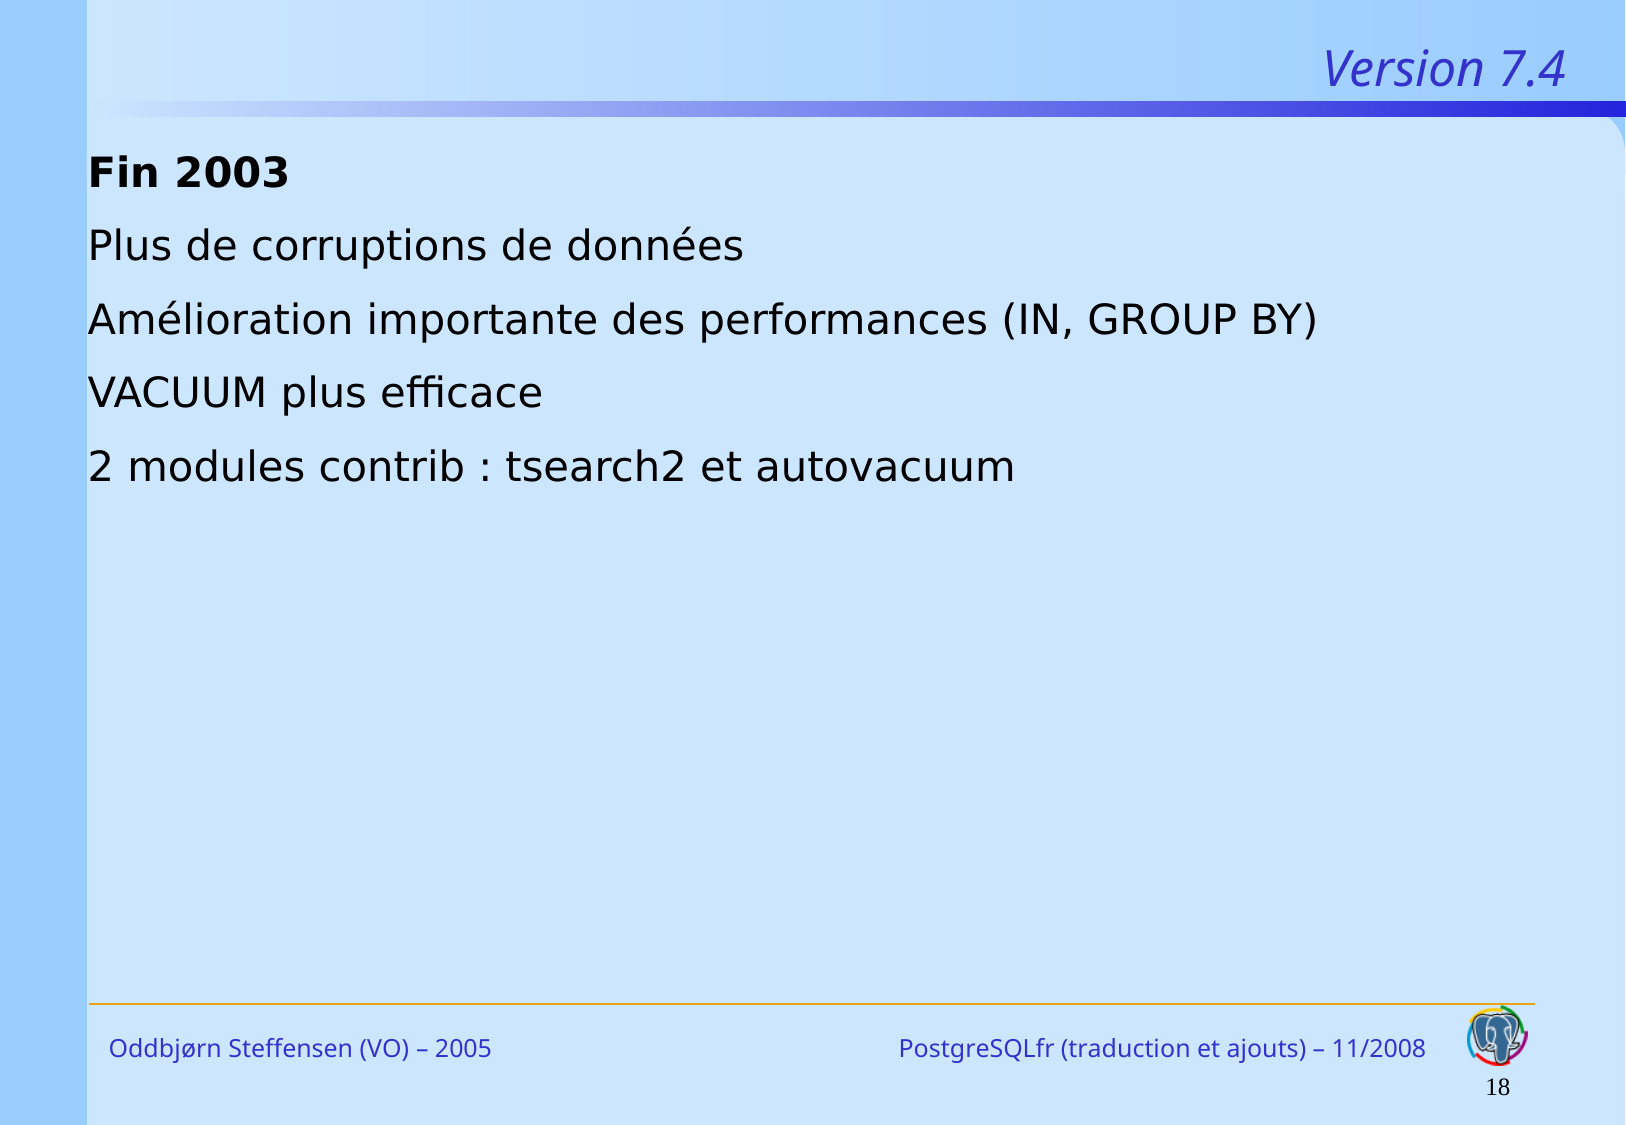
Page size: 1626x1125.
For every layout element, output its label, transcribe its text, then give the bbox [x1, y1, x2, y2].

list Fin 2003 Plus de corruptions de données Amélioration importante des performances (IN, GROUP BY) VACUUM plus efficace 2 modules contrib : tsearch2 et autovacuum [87, 148, 1521, 954]
picture [1467, 1005, 1528, 1066]
title Version 7.4 [172, 0, 1567, 134]
